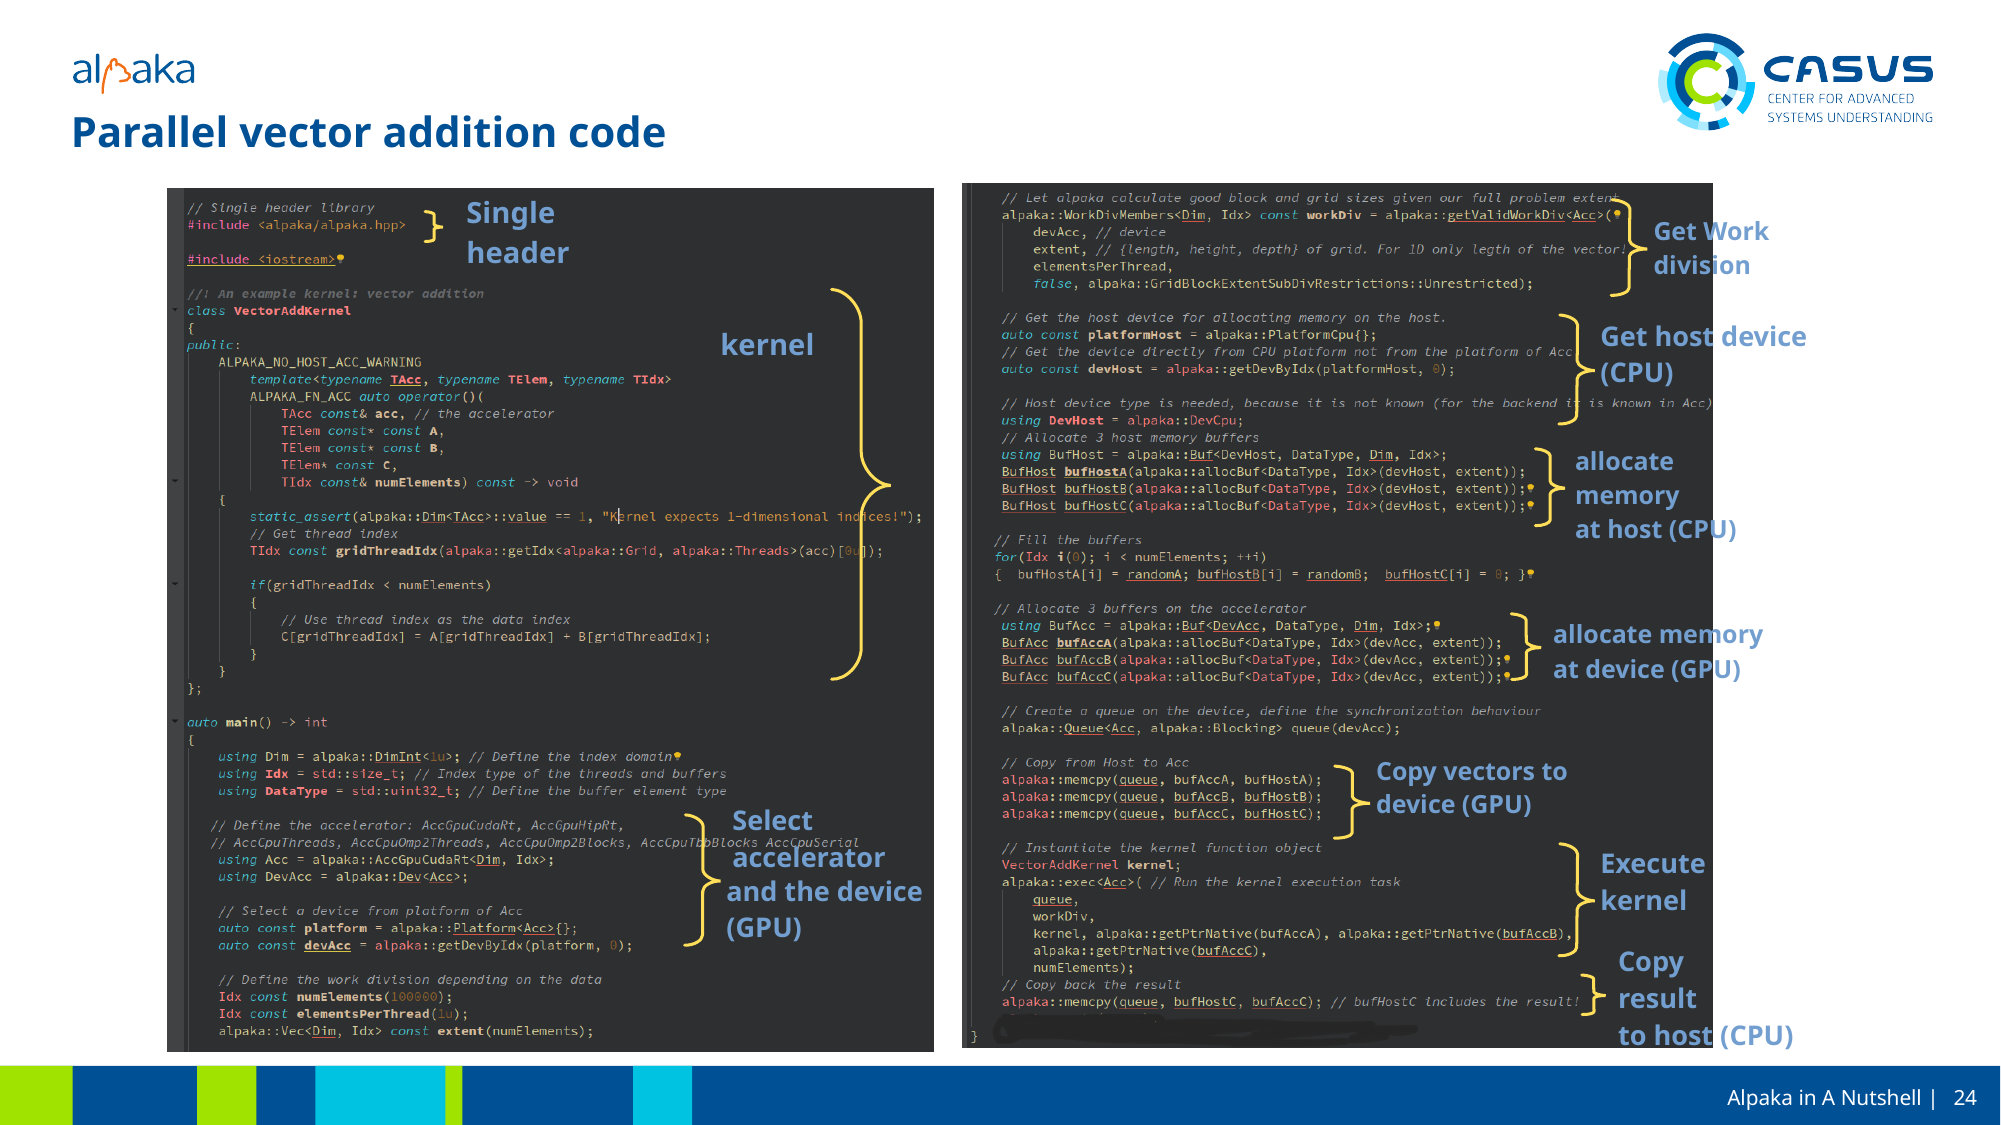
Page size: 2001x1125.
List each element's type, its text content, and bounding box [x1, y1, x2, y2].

title Get host device (CPU) [1600, 319, 1819, 389]
picture [167, 188, 934, 1052]
title Select accelerator [732, 803, 951, 873]
title Copy vectors to device (GPU) [1375, 743, 1595, 832]
title Parallel vector addition code [70, 97, 1619, 166]
title kernel [720, 310, 863, 378]
title Single header [466, 197, 609, 267]
title Get Work division [1653, 213, 1873, 283]
title allocate memory at device (GPU) [1553, 607, 1772, 696]
title Copy result to host (CPU) [1618, 944, 1873, 1052]
picture [962, 183, 1713, 1048]
picture [72, 53, 195, 95]
picture [1658, 33, 1933, 131]
title and the device (GPU) [726, 874, 945, 944]
title allocate memory at host (CPU) [1574, 436, 1819, 554]
title Execute kernel [1600, 830, 1855, 934]
